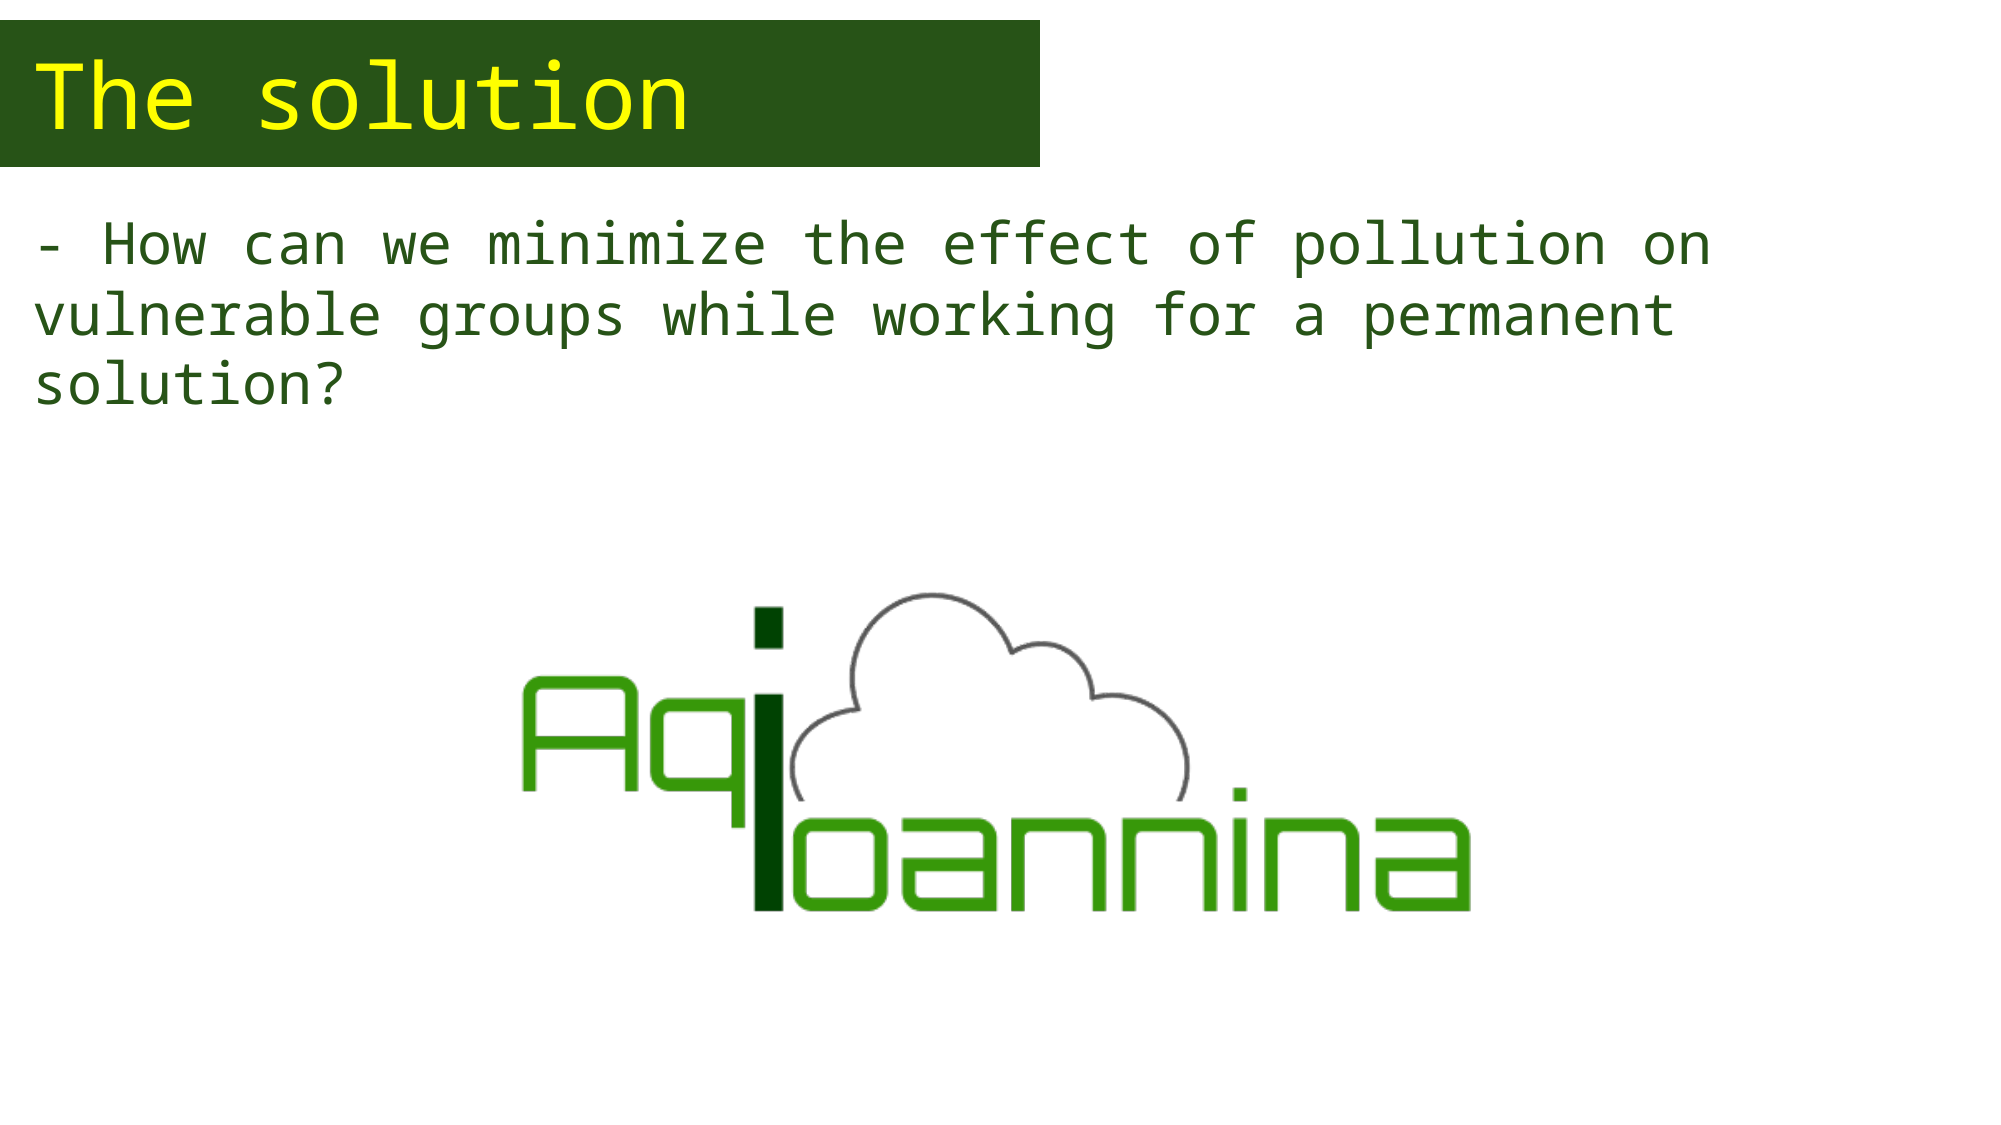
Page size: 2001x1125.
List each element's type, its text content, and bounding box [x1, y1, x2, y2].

picture [514, 500, 1486, 1038]
text_box [0, 20, 1040, 167]
text_box - How can we minimize the effect of pollution on vulnerable groups while working for a permanent solution? [17, 199, 2000, 356]
text_box The solution [17, 30, 1057, 157]
